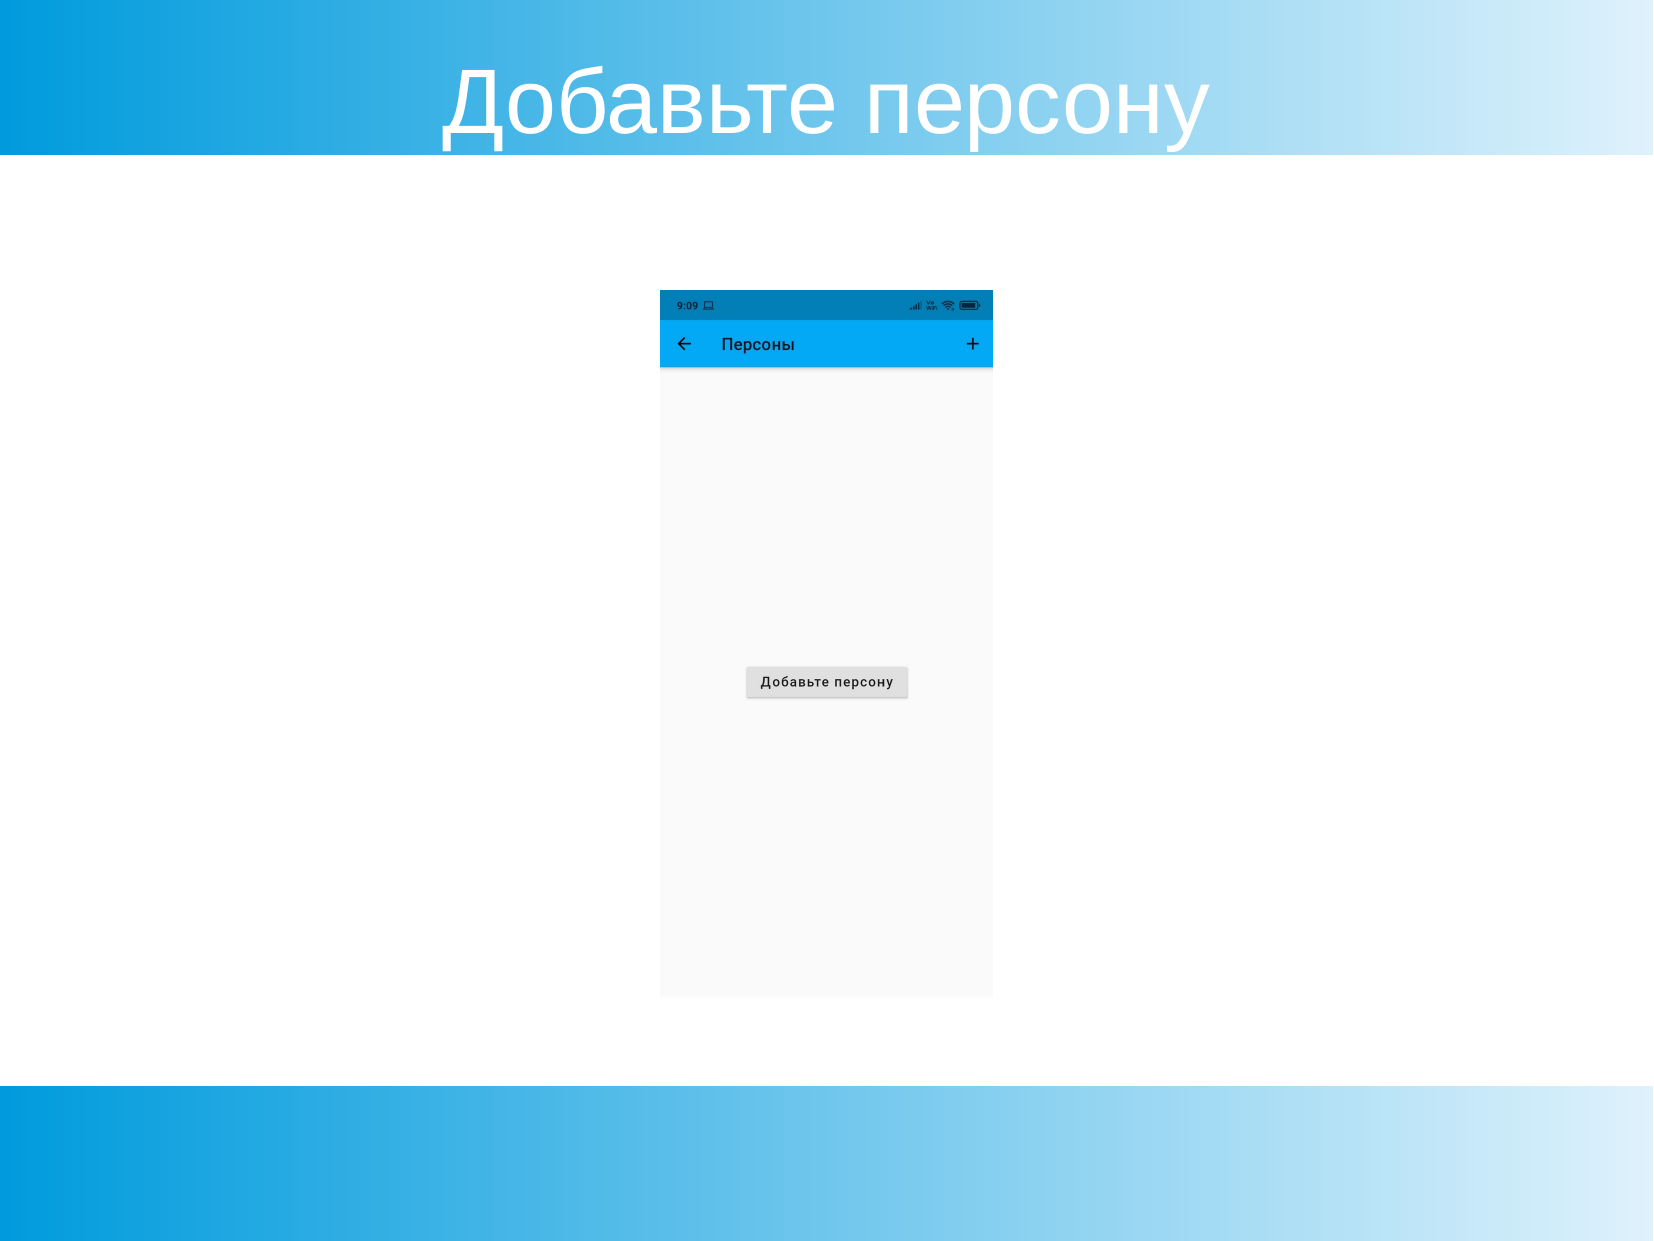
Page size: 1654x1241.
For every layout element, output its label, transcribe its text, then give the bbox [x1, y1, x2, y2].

picture [660, 368, 993, 1010]
picture [968, 339, 977, 344]
title Добавьте персону [82, 49, 1571, 155]
picture [679, 341, 690, 349]
picture [735, 341, 744, 350]
